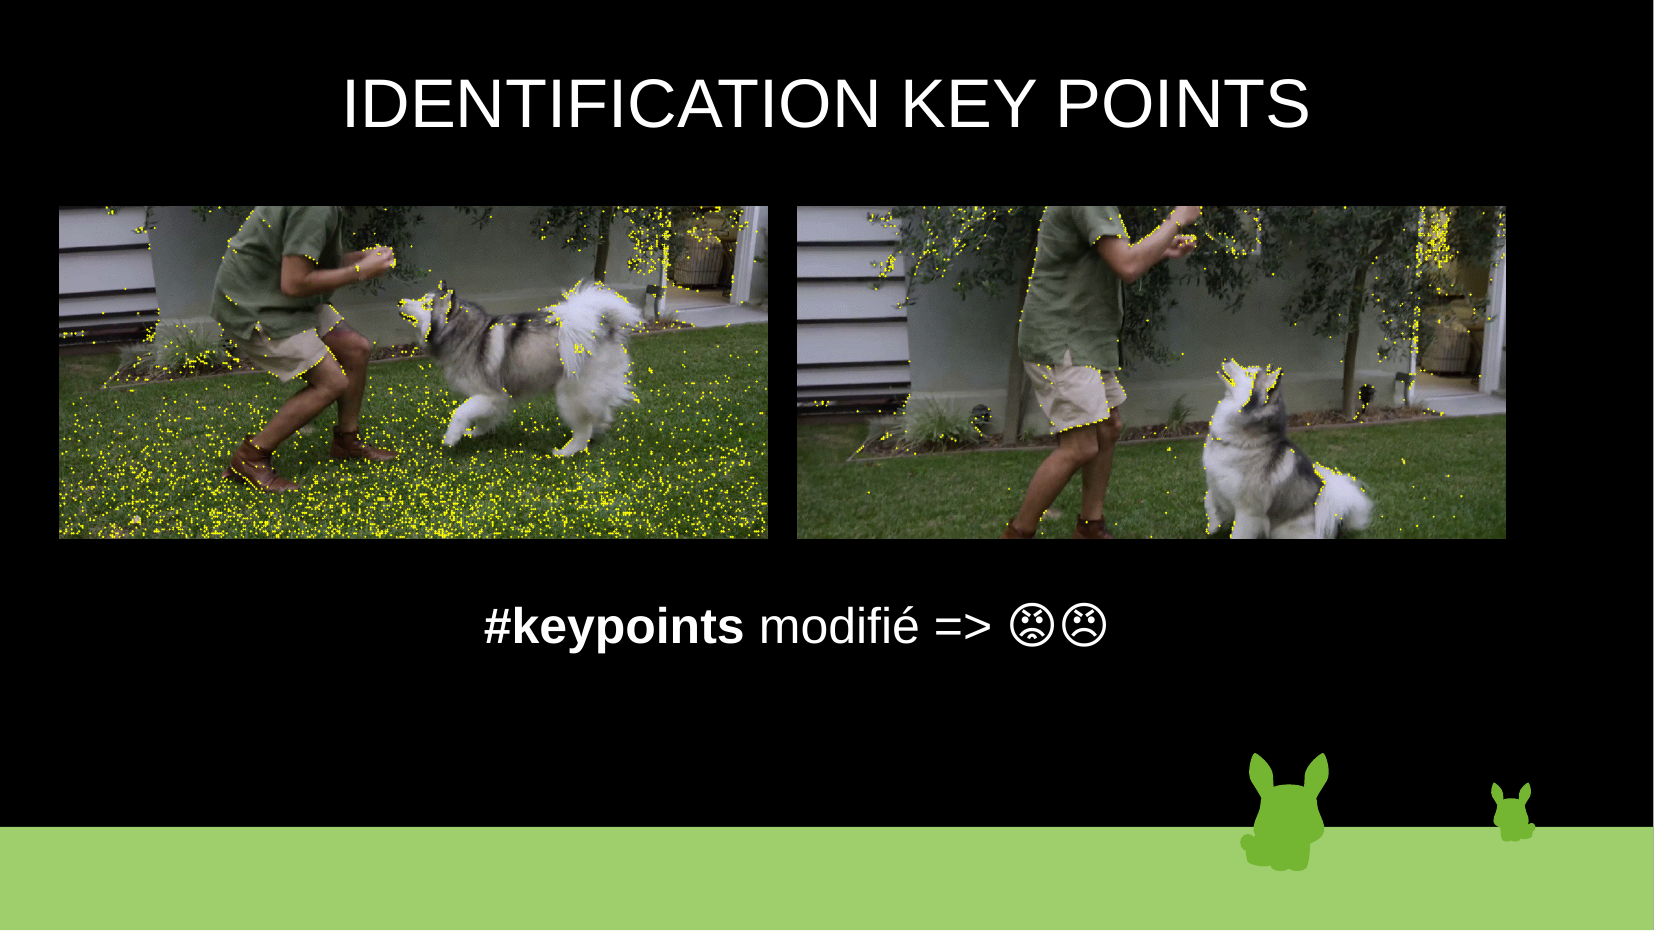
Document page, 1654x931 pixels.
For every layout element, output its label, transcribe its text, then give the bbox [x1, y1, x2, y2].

picture [59, 206, 768, 539]
title IDENTIFICATION KEY POINTS [88, 29, 1565, 178]
text_box #keypoints modifié => 👿🤬😡😠💢😤 [29, 590, 1565, 690]
picture [797, 206, 1506, 539]
